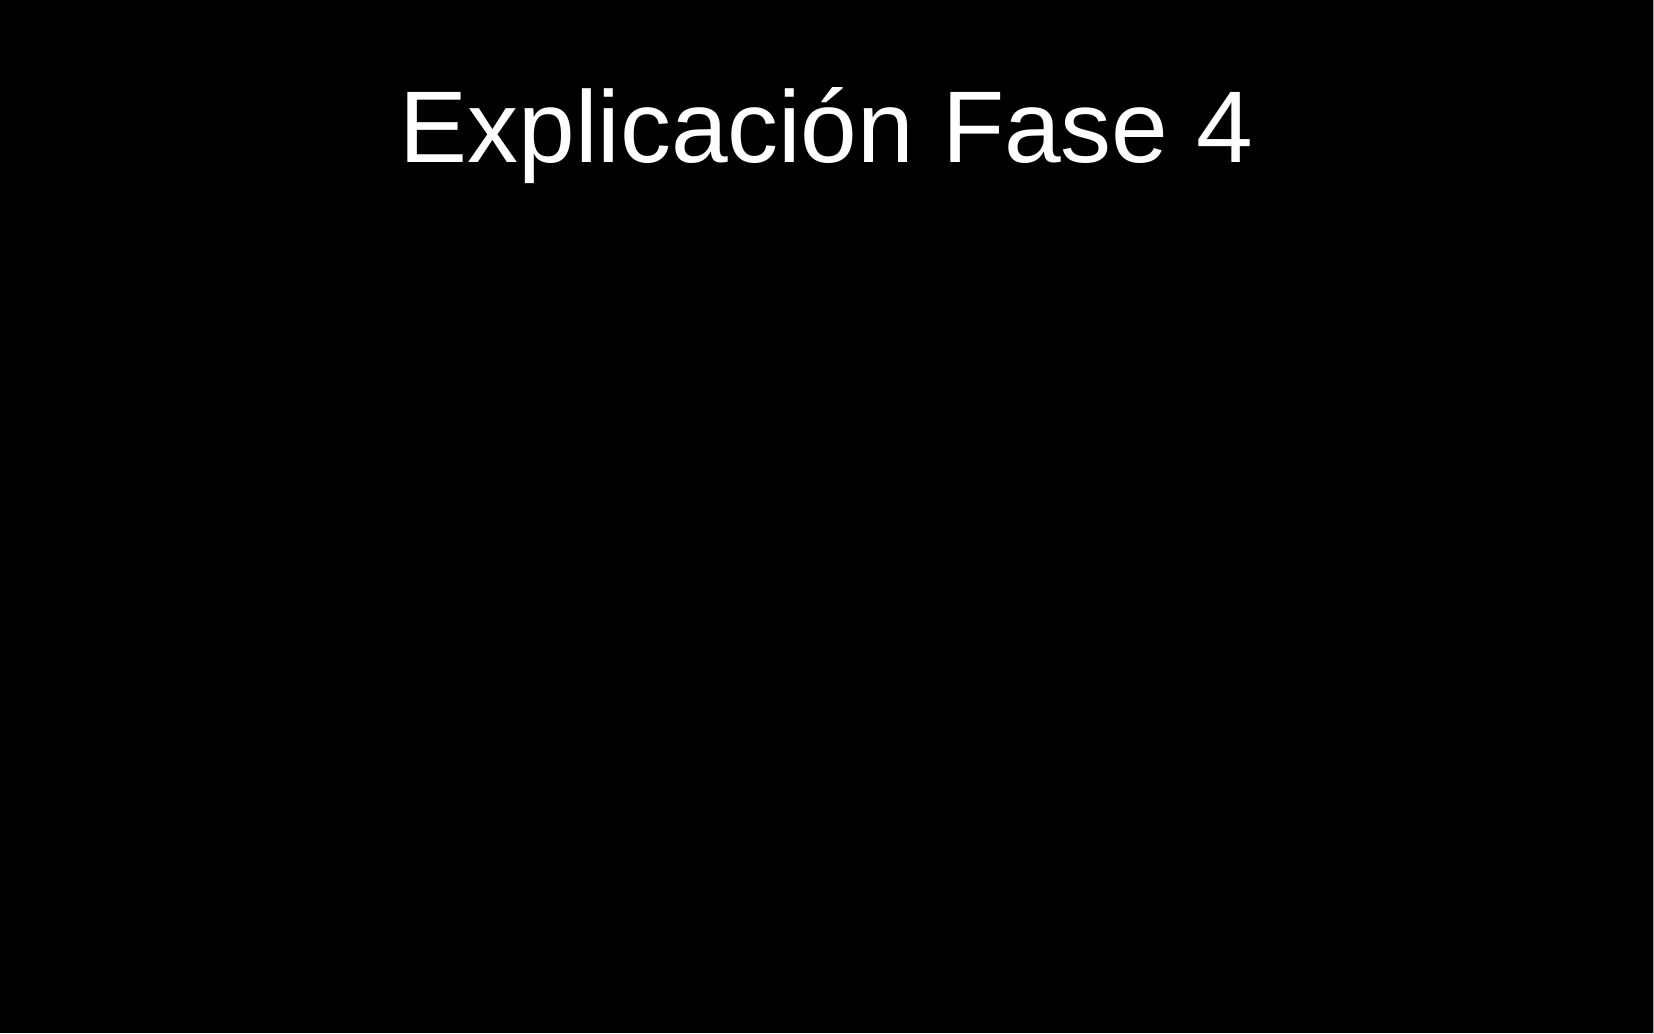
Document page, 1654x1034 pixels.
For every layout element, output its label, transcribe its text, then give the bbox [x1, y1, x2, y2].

title Explicación Fase 4 [82, 41, 1571, 214]
